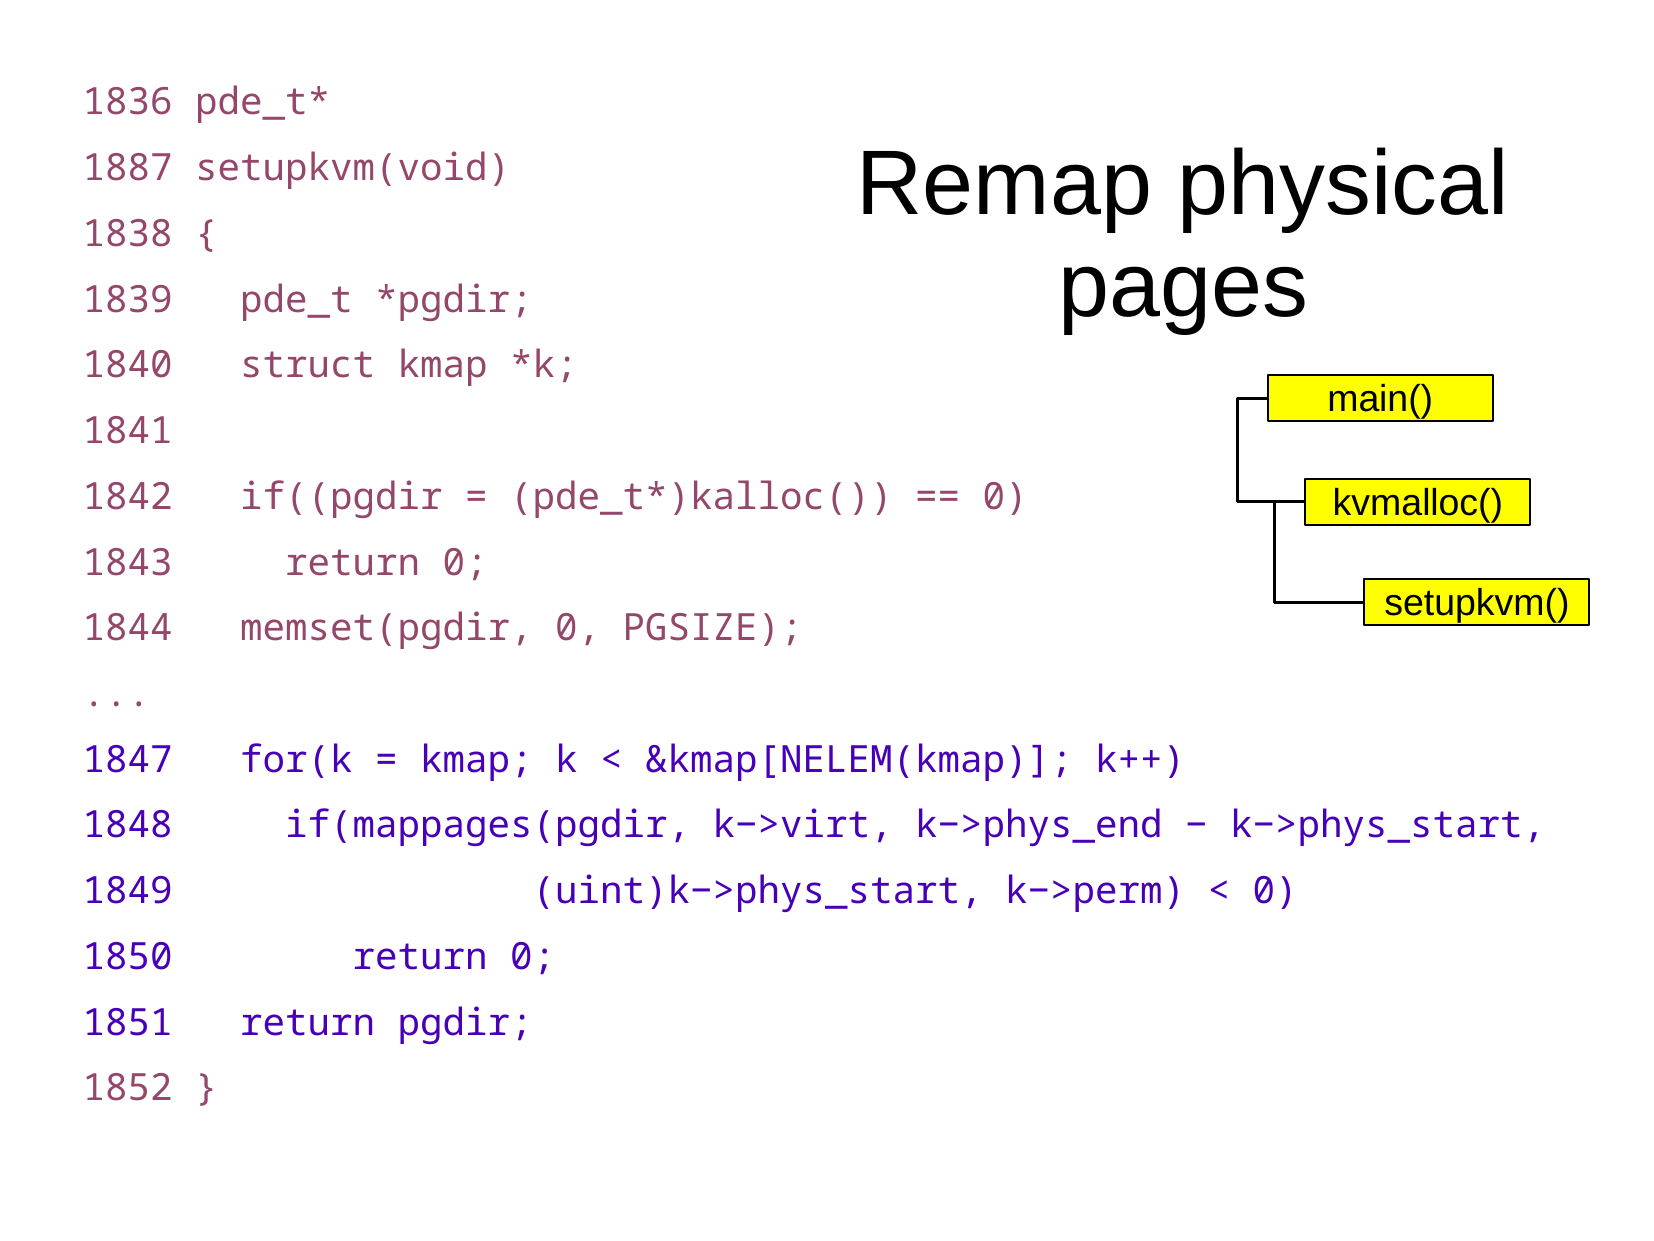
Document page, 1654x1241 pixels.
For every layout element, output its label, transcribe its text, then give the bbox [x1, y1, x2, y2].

text_box main() [1267, 375, 1493, 422]
text_box kvmalloc() [1305, 478, 1531, 526]
title Remap physical pages [791, 130, 1576, 338]
text_box setupkvm() [1364, 579, 1590, 626]
list 1836 pde_t* 1887 setupkvm(void) 1838 { 1839 pde_t *pgdir; 1840 struct kmap *k; 1841 1842 if((pgdir = (pde_t*)kalloc()) == 0) 1843 return 0; 1844 memset(pgdir, 0, PGSIZE); ... 1847 for(k = kmap; k < &kmap[NELEM(kmap)]; k++) 1848 if(mappages(pgdir, k−>virt, k−>phys_end − k−>phys_start, 1849 (uint)k−>phys_start, k−>perm) < 0) 1850 return 0; 1851 return pgdir; 1852 } [82, 75, 1571, 1163]
